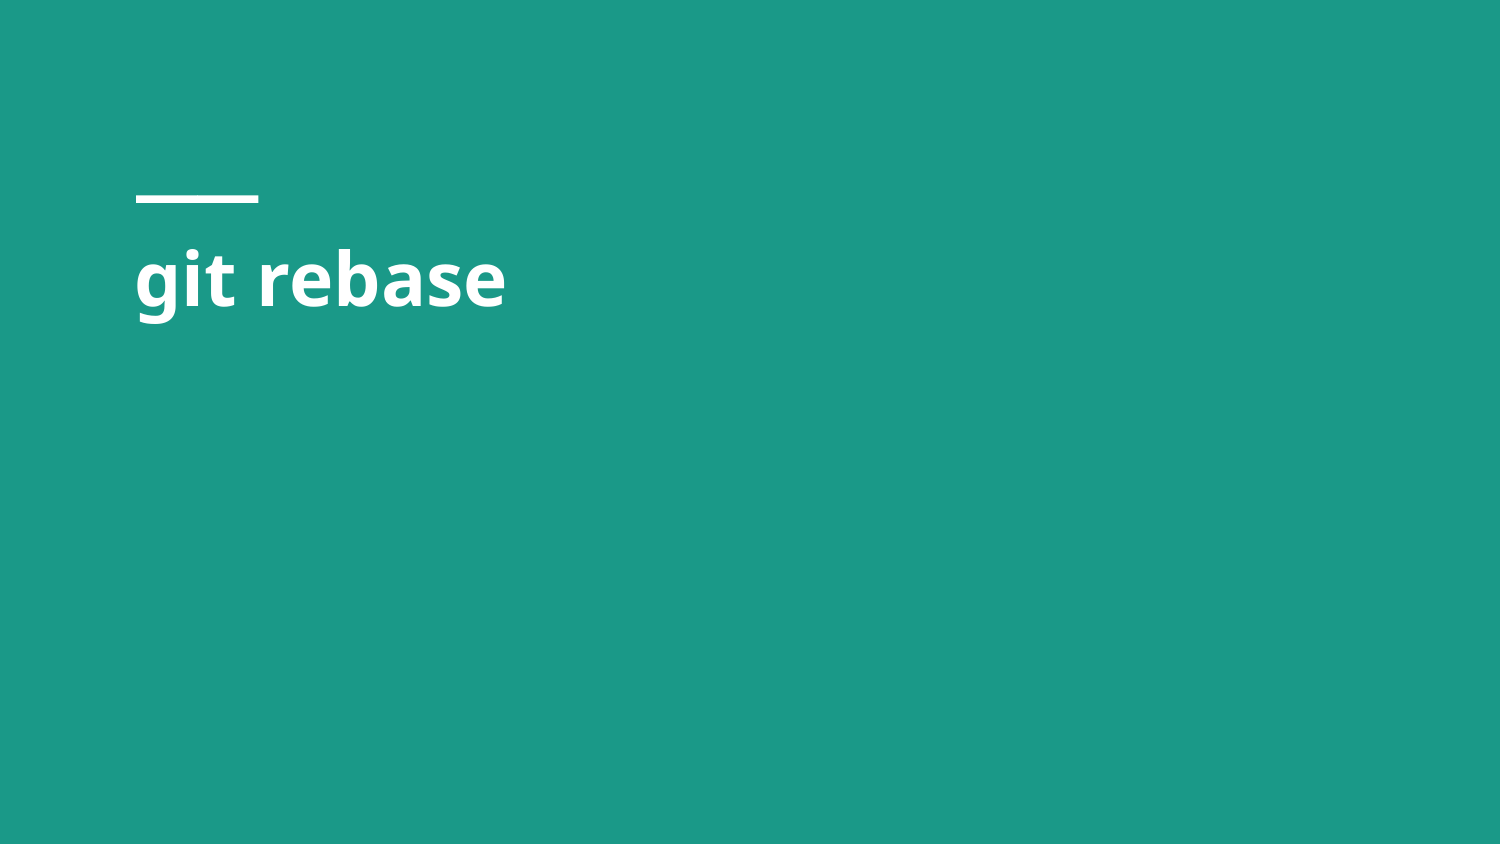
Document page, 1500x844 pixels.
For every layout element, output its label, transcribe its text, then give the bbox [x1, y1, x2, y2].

title git rebase [119, 216, 1381, 466]
